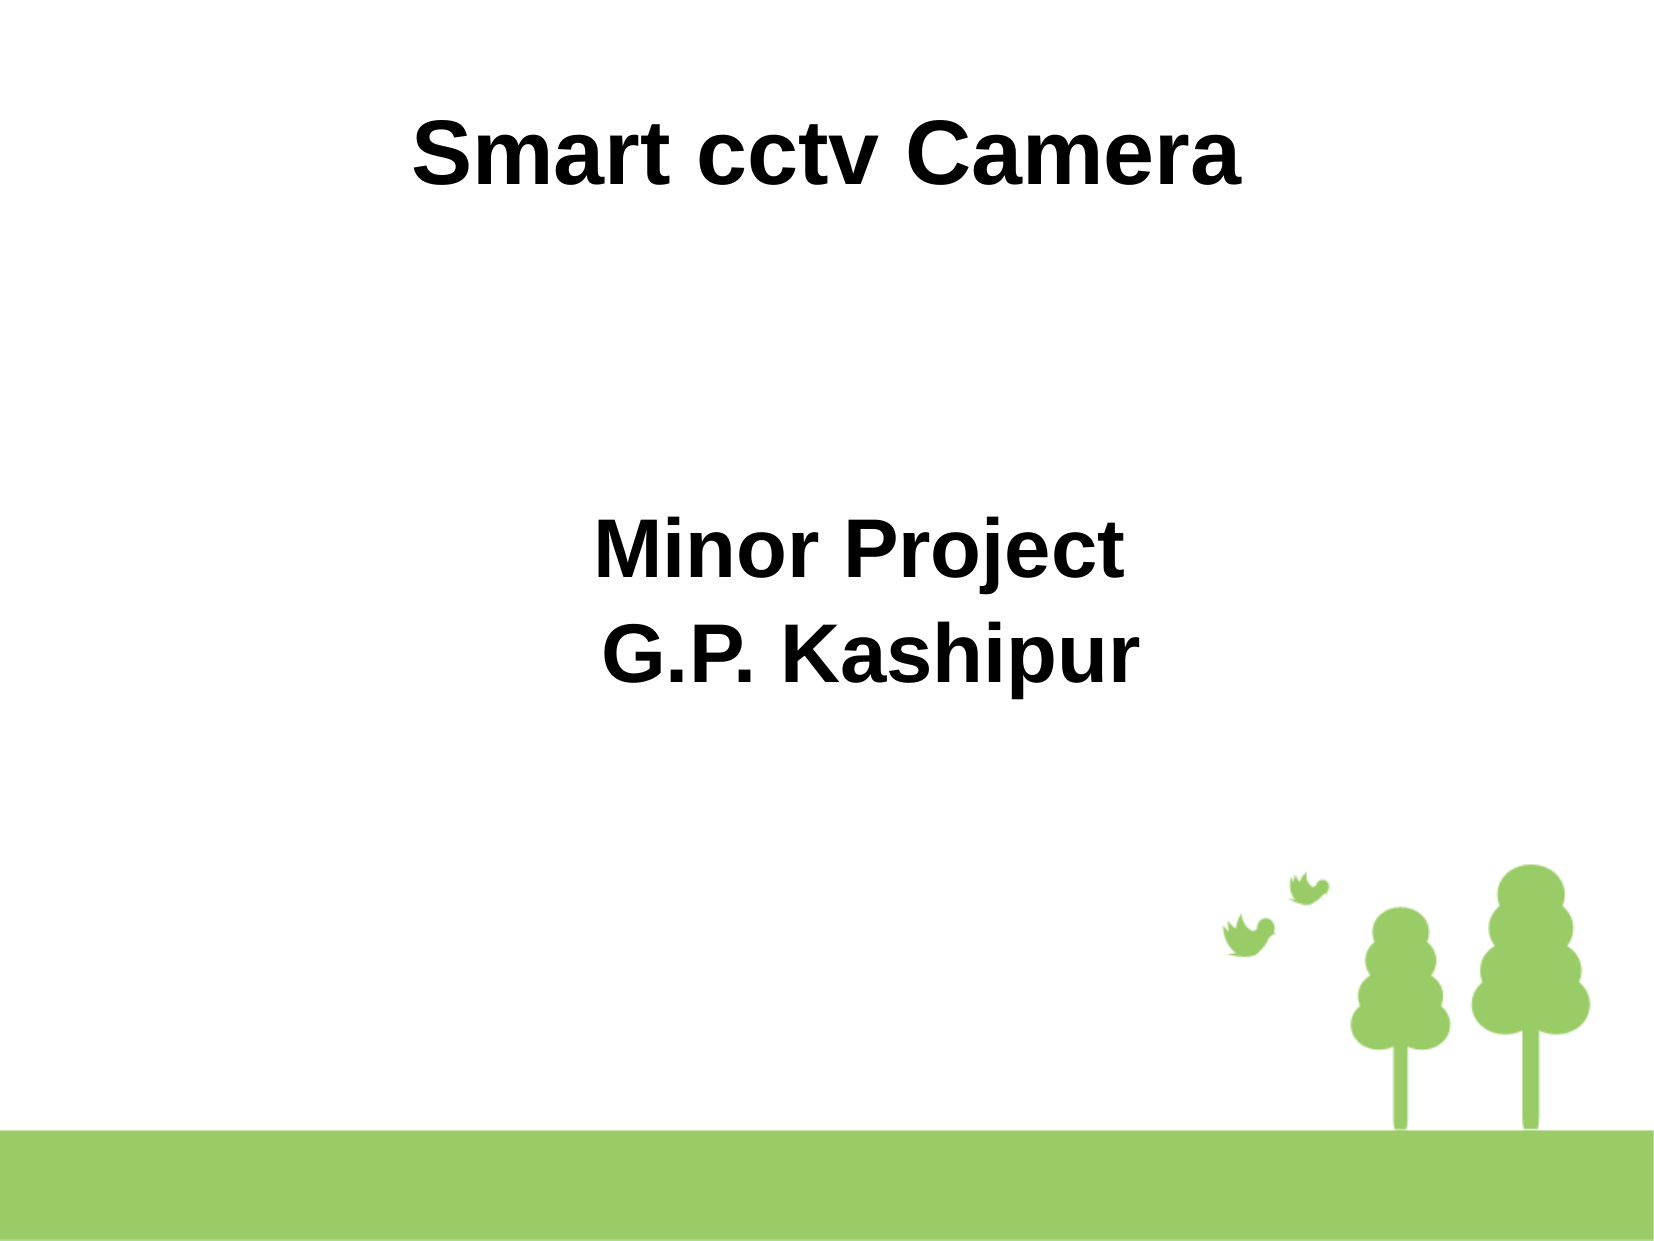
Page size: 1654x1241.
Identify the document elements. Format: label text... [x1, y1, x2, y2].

title Smart cctv Camera [82, 49, 1571, 257]
picture [0, 0, 1654, 1241]
subtitle Minor Project G.P. Kashipur [94, 272, 1583, 1125]
